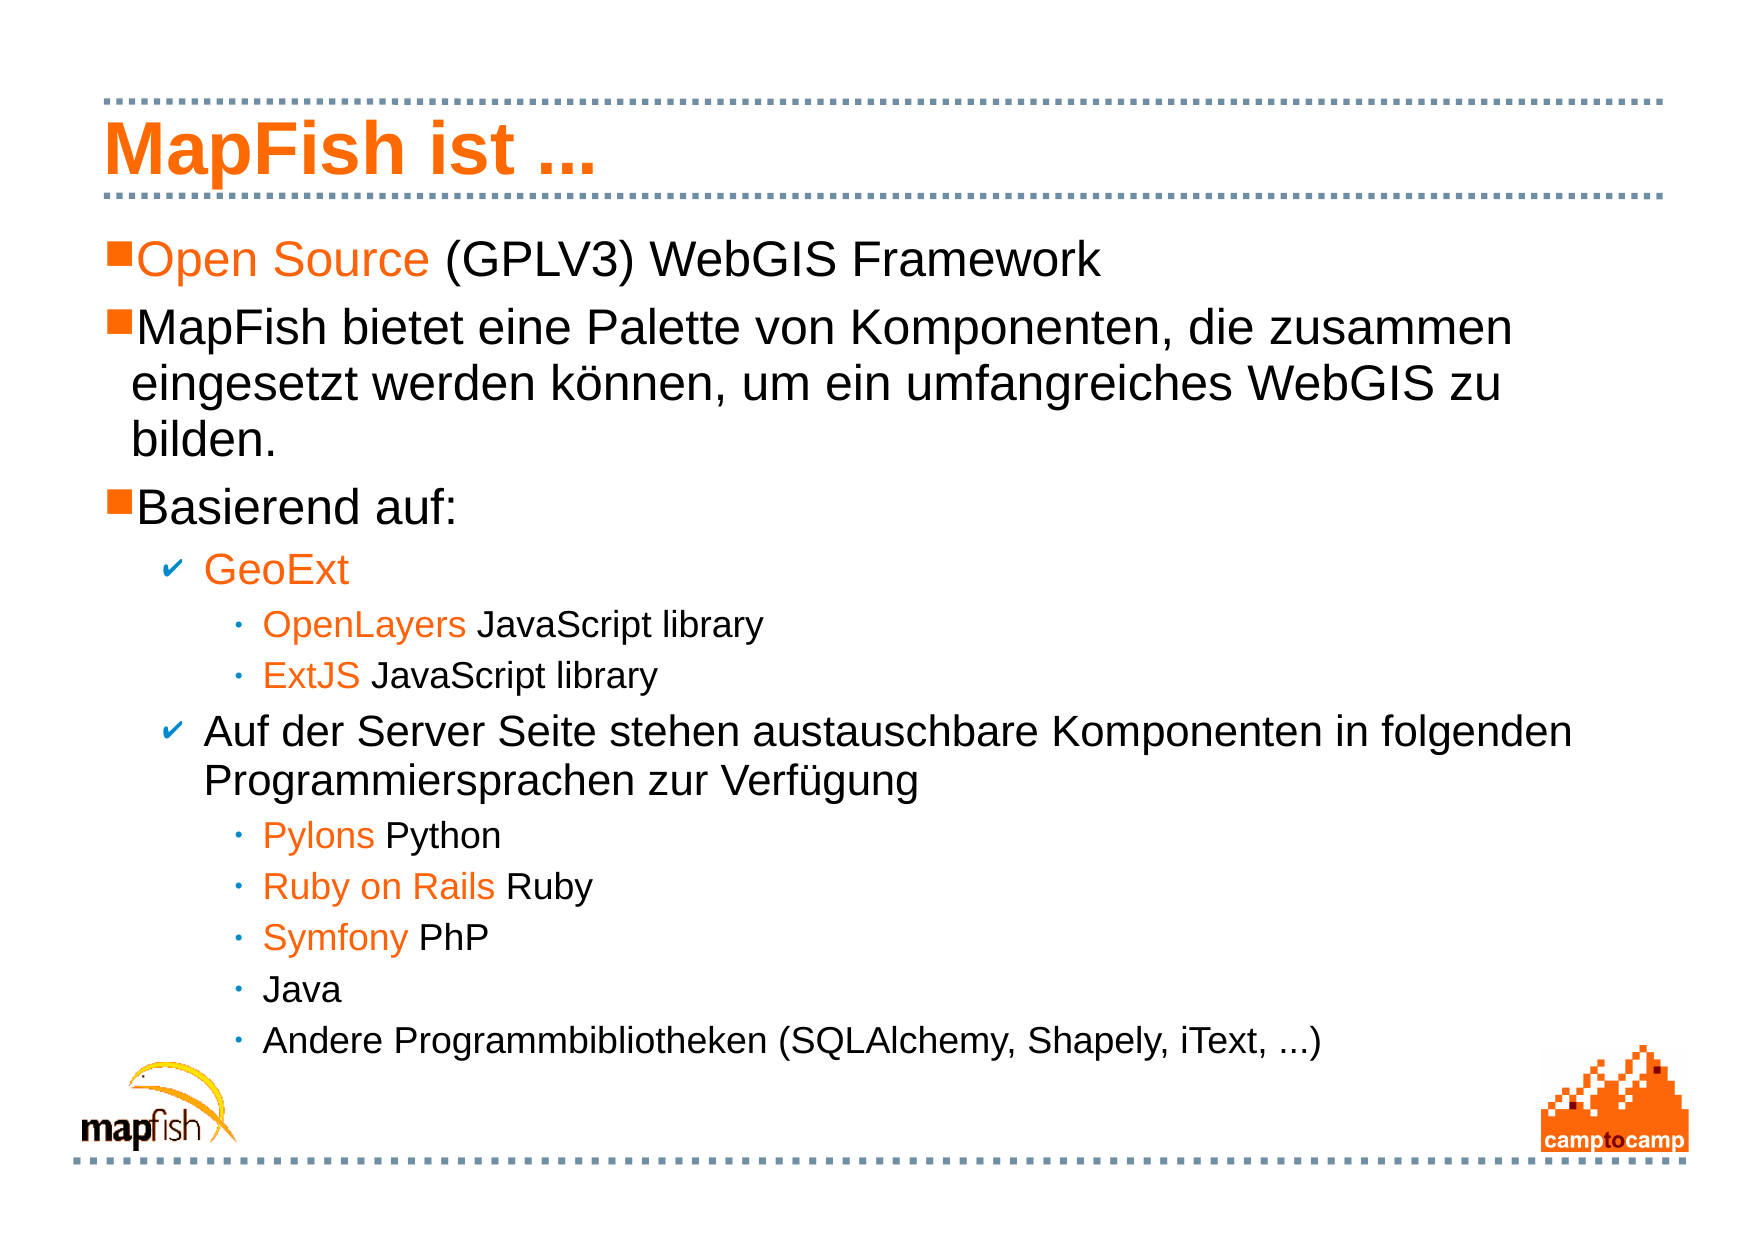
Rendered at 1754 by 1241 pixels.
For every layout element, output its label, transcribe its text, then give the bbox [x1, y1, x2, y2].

picture [1541, 1045, 1689, 1152]
title MapFish ist ... [103, 104, 1660, 193]
list Open Source (GPLV3) WebGIS Framework MapFish bietet eine Palette von Komponenten, die zusammen eingesetzt werden können, um ein umfangreiches WebGIS zu bilden. Basierend auf: GeoExt OpenLayers JavaScript library ExtJS JavaScript library Auf der Server Seite stehen austauschbare Komponenten in folgenden Programmiersprachen zur Verfügung Pylons Python Ruby on Rails Ruby Symfony PhP Java Andere Programmbibliotheken (SQLAlchemy, Shapely, iText, ...) [103, 231, 1660, 1062]
picture [82, 1062, 237, 1151]
